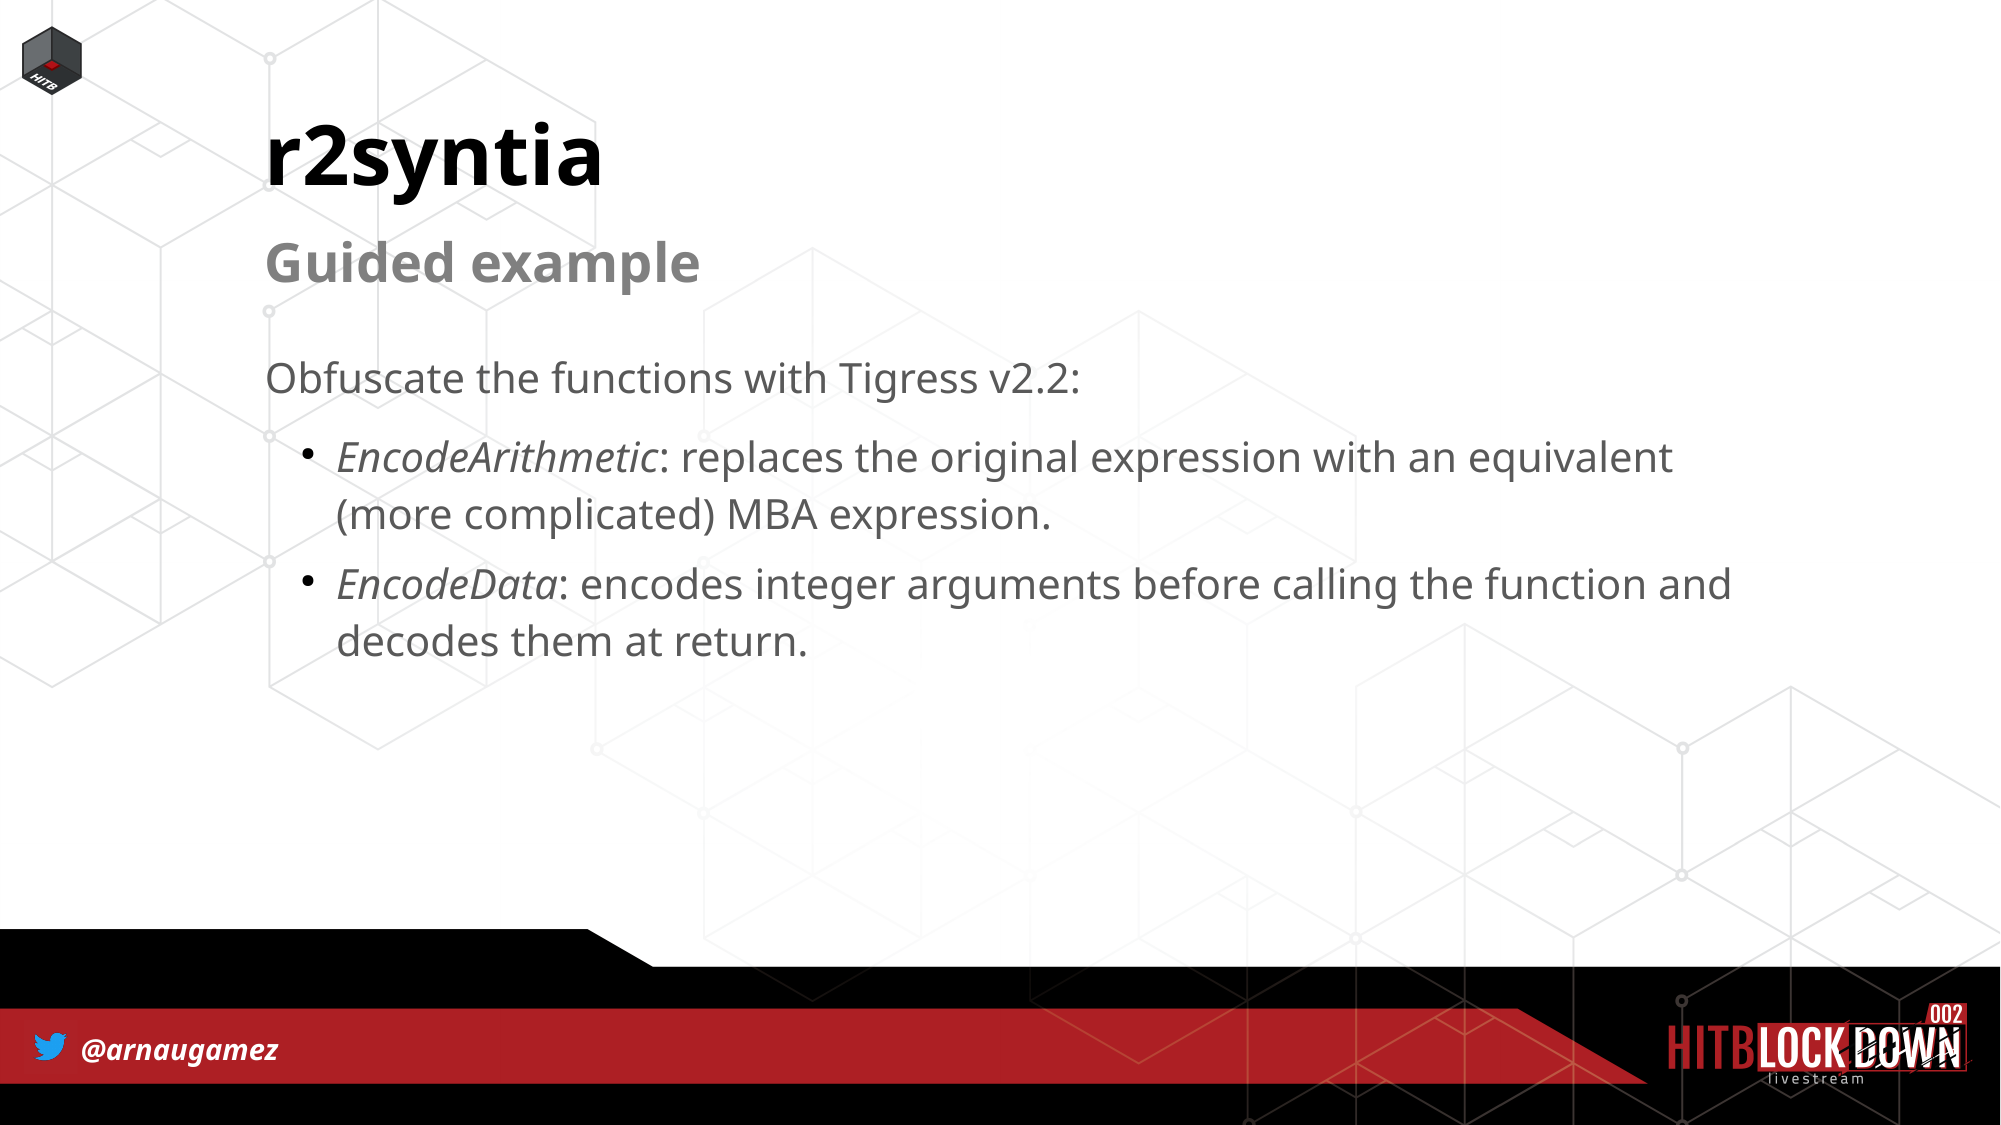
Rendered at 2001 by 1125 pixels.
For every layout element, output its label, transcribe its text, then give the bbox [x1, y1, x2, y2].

title r2syntia [249, 108, 1750, 210]
picture [0, 0, 2001, 1125]
text_box Obfuscate the functions with Tigress v2.2: EncodeArithmetic: replaces the original expression with an equivalent (more complicated) MBA expression. EncodeData: encodes integer arguments before calling the function and decodes them at return. [250, 336, 1751, 706]
text_box Guided example [249, 227, 1790, 322]
